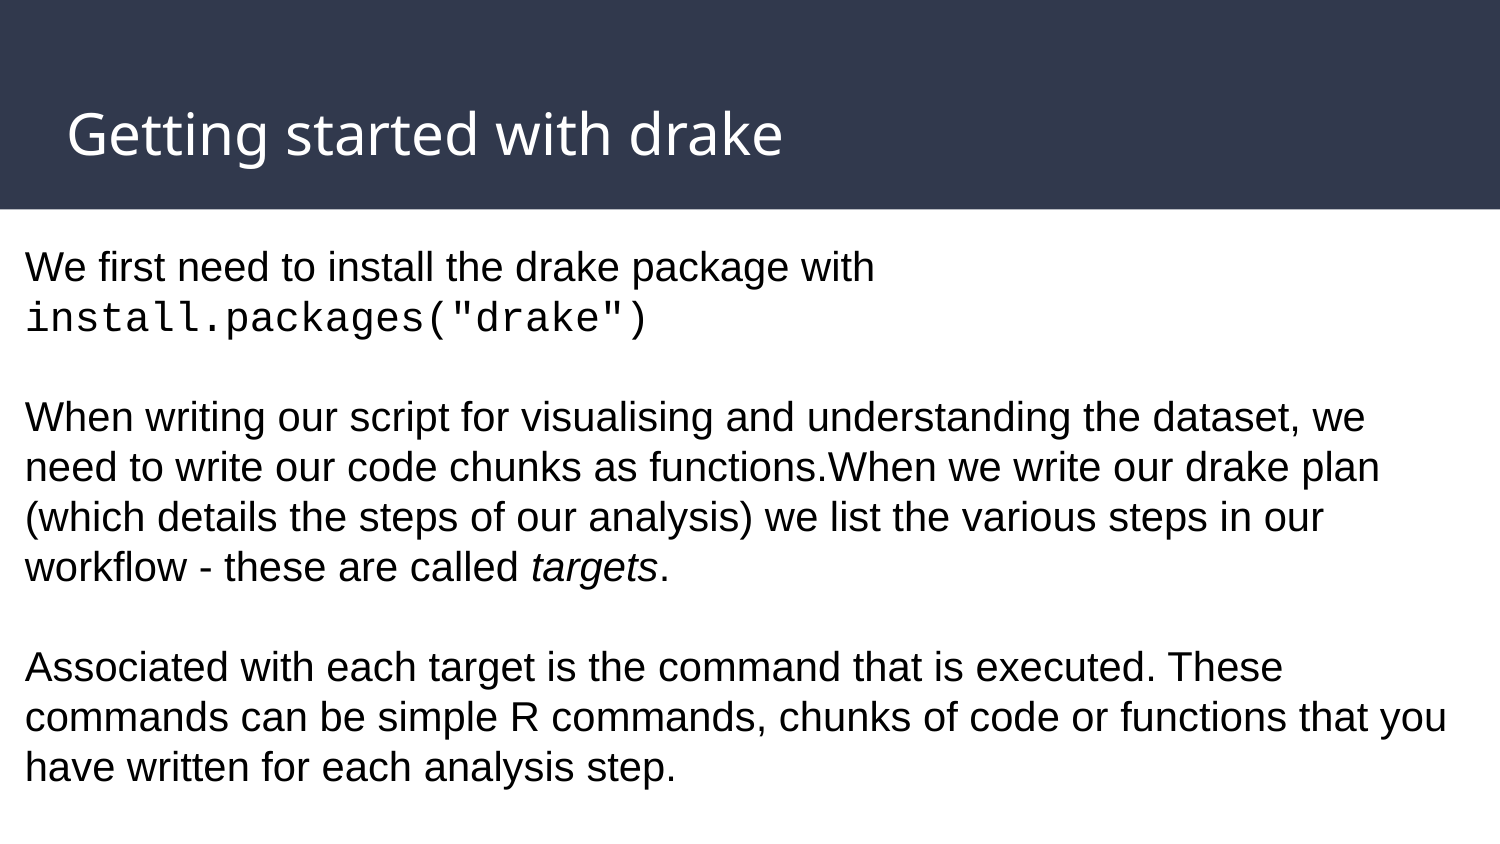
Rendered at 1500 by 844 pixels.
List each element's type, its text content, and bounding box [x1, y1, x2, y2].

text_box We first need to install the drake package with install.packages("drake") When writing our script for visualising and understanding the dataset, we need to write our code chunks as functions.When we write our drake plan (which details the steps of our analysis) we list the various steps in our workflow - these are called targets. Associated with each target is the command that is executed. These commands can be simple R commands, chunks of code or functions that you have written for each analysis step. [9, 224, 1483, 824]
title Getting started with drake [51, 82, 1449, 185]
